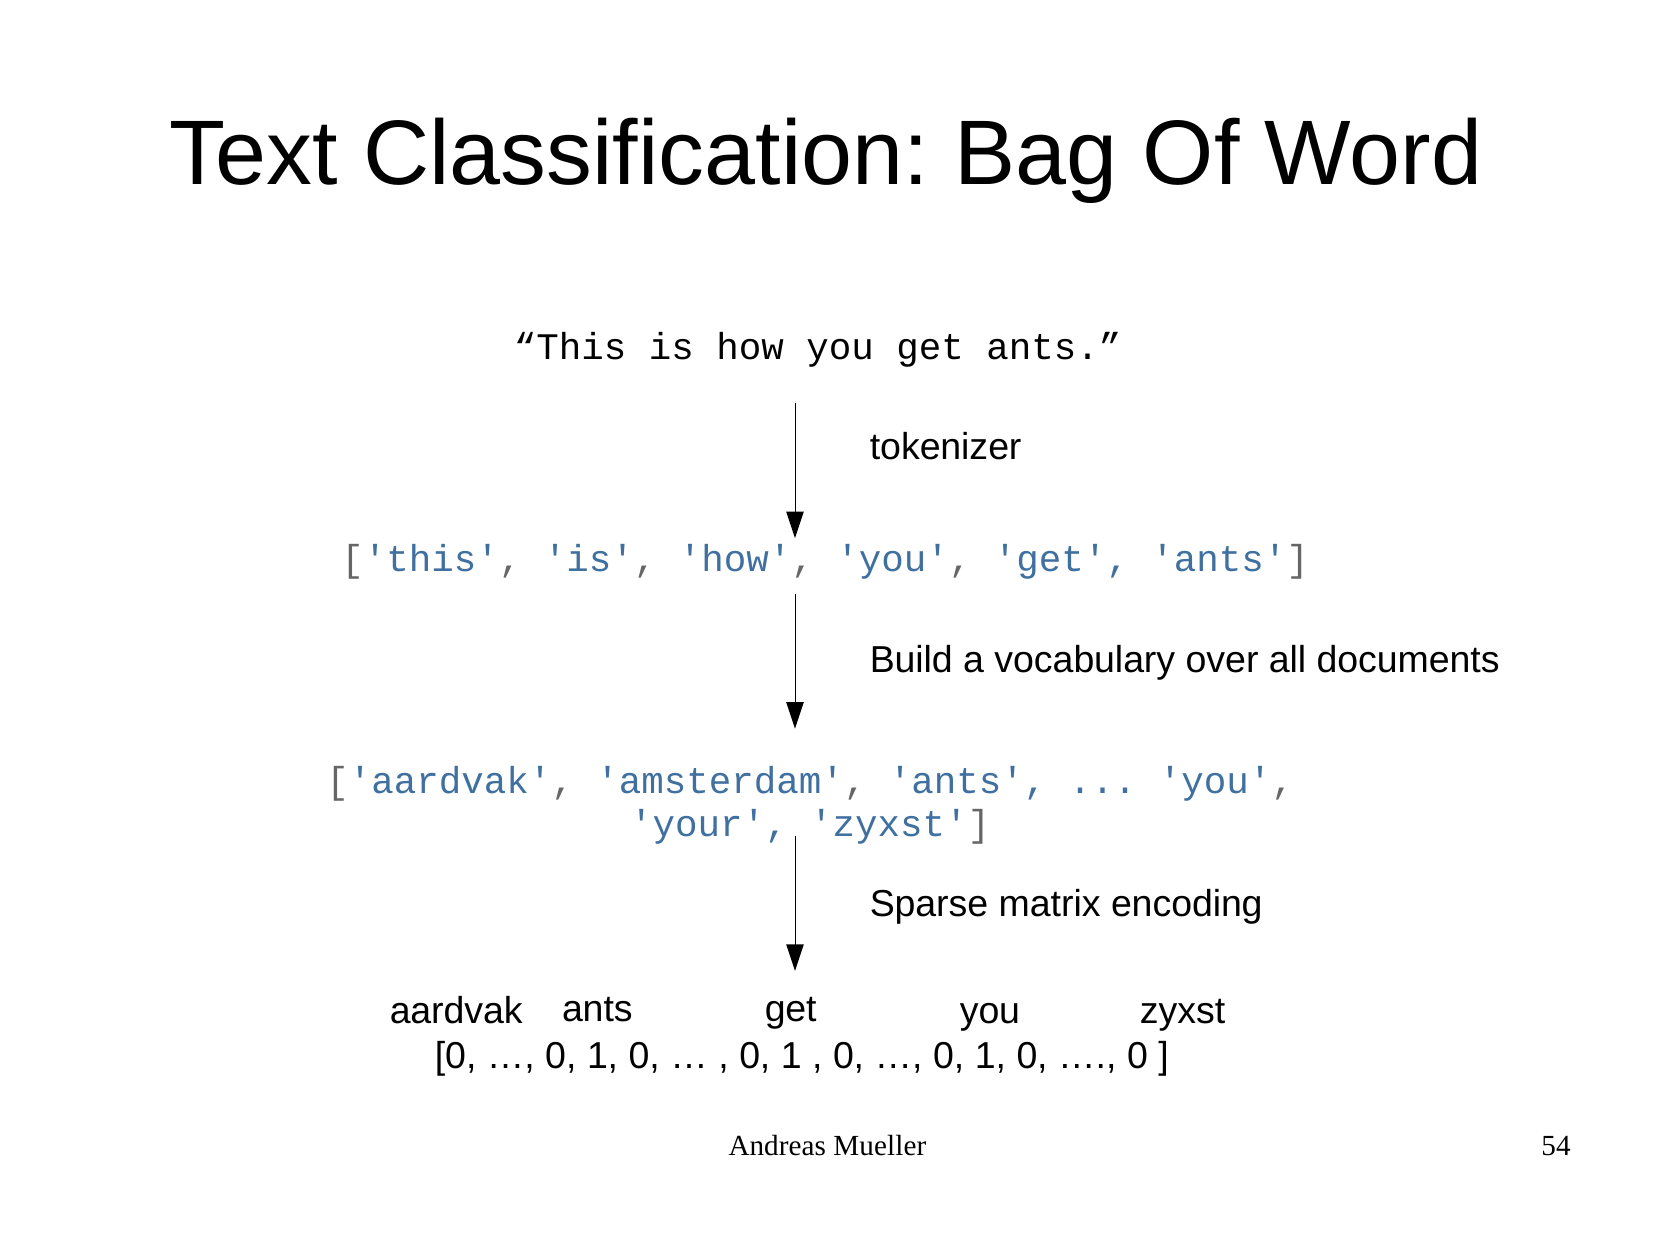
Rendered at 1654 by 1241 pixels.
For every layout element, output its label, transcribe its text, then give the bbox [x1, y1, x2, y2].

text_box ['this', 'is', 'how', 'you', 'get', 'ants'] [315, 540, 1336, 584]
text_box tokenizer [855, 418, 1111, 476]
text_box you [945, 981, 1125, 1039]
text_box aardvak [375, 981, 541, 1039]
text_box ants [547, 980, 698, 1041]
text_box Sparse matrix encoding [855, 849, 1321, 933]
text_box zyxst [1125, 981, 1261, 1039]
text_box ['aardvak', 'amsterdam', 'ants', ... 'you', 'your', 'zyxst'] [300, 762, 1321, 849]
text_box get [750, 979, 871, 1066]
text_box “This is how you get ants.” [465, 328, 1171, 372]
title Text Classification: Bag Of Word [82, 49, 1571, 257]
text_box [0, …, 0, 1, 0, … , 0, 1 , 0, …, 0, 1, 0, …., 0 ] [420, 1026, 1186, 1084]
text_box Build a vocabulary over all documents [855, 630, 1561, 730]
